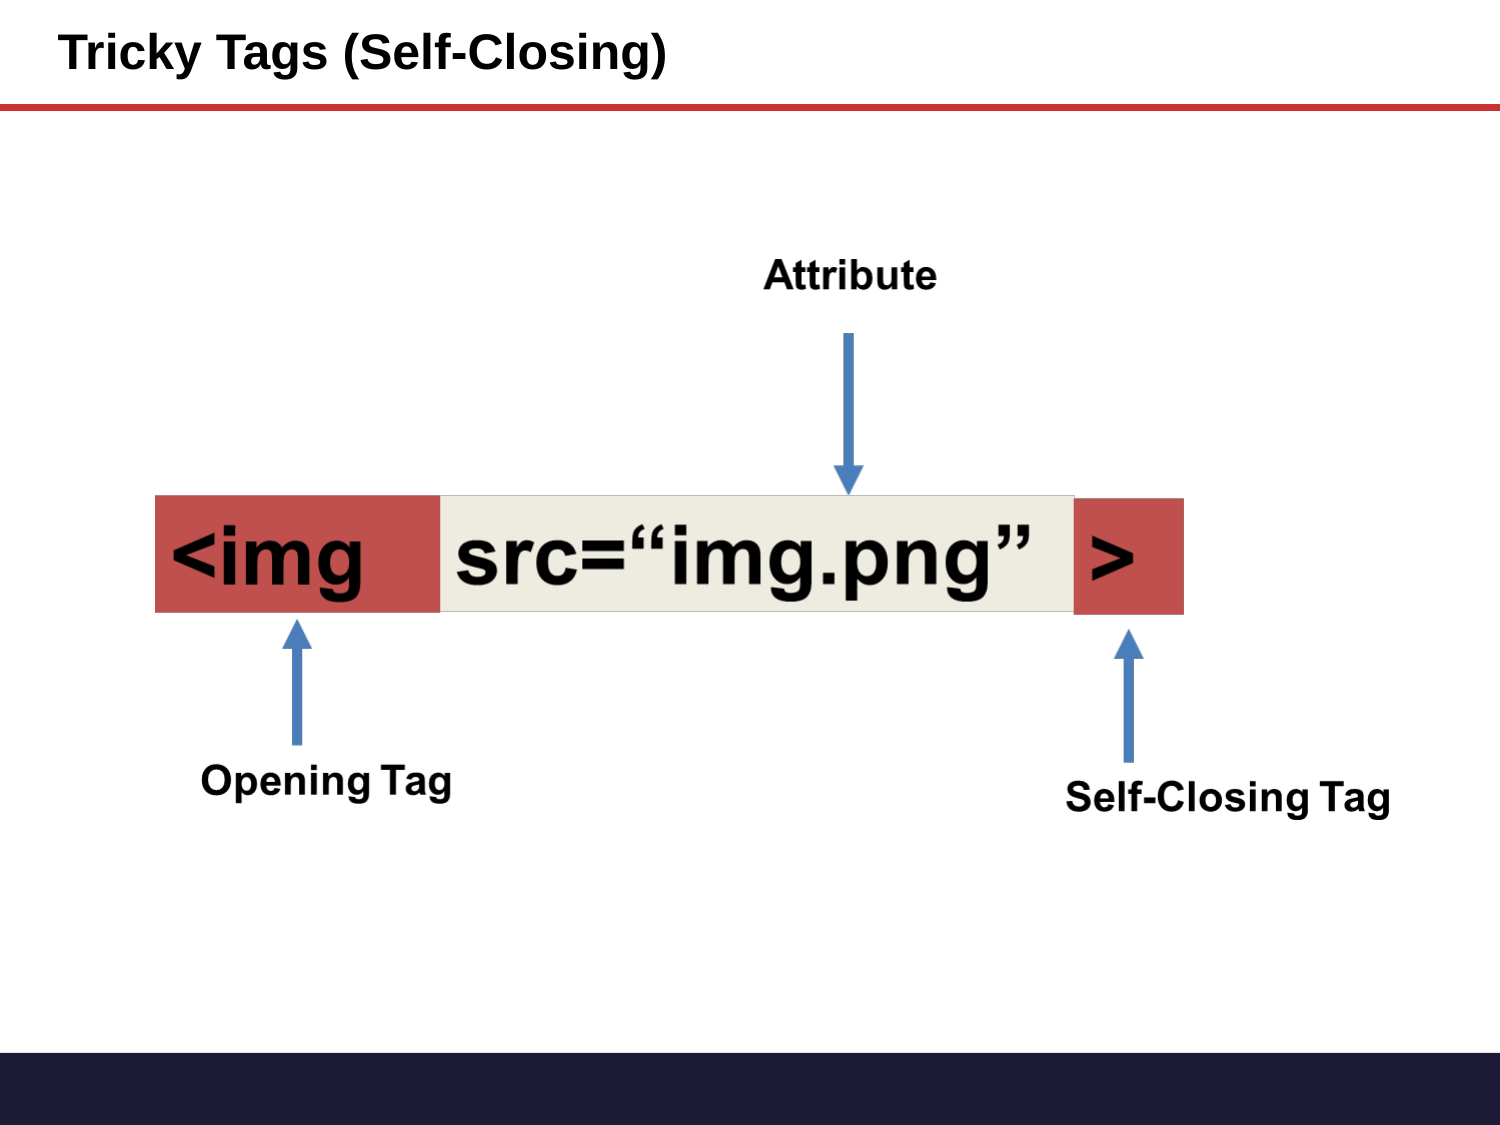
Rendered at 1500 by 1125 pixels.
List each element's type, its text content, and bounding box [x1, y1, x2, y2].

picture [119, 236, 1417, 847]
title Tricky Tags (Self-Closing) [50, 0, 1175, 108]
